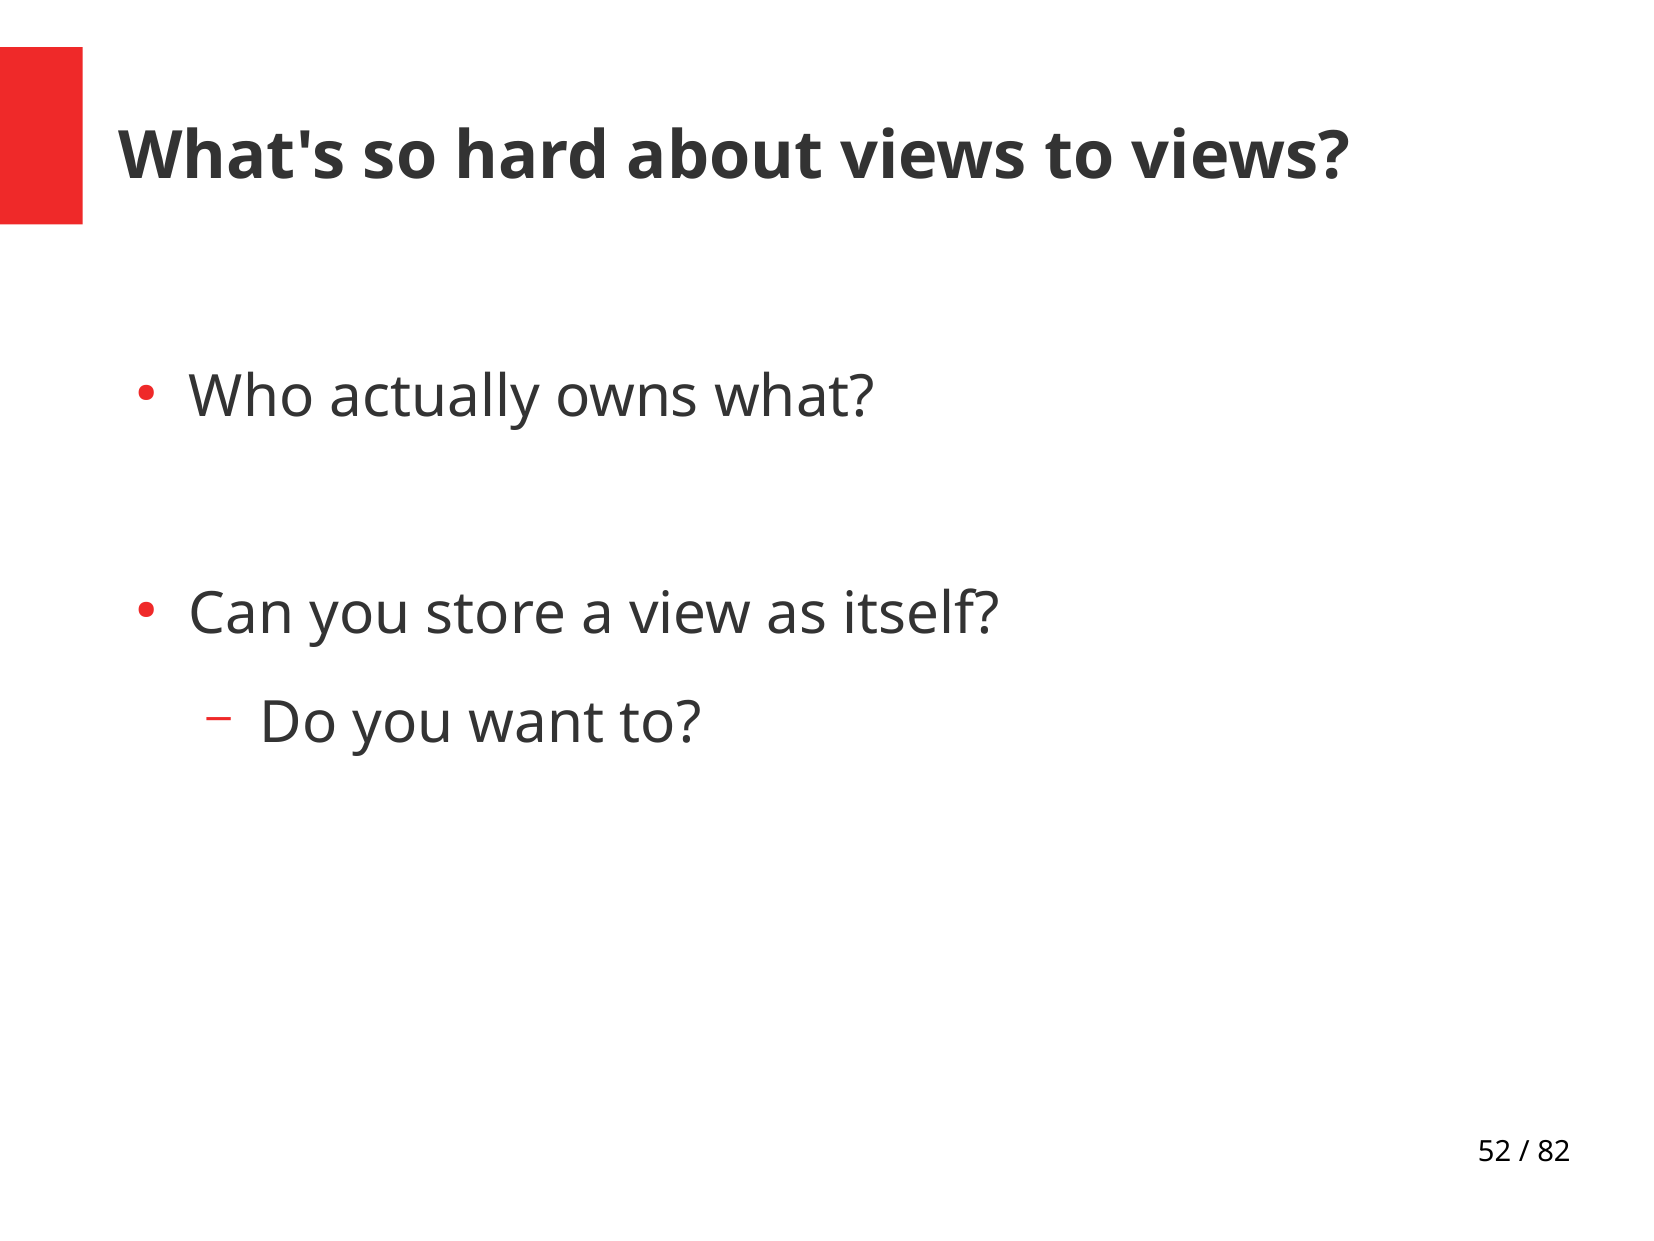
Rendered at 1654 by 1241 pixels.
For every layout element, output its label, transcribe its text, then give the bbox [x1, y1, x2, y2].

title What's so hard about views to views? [118, 49, 1571, 257]
list Who actually owns what? Can you store a view as itself? Do you want to? [118, 354, 1536, 1074]
